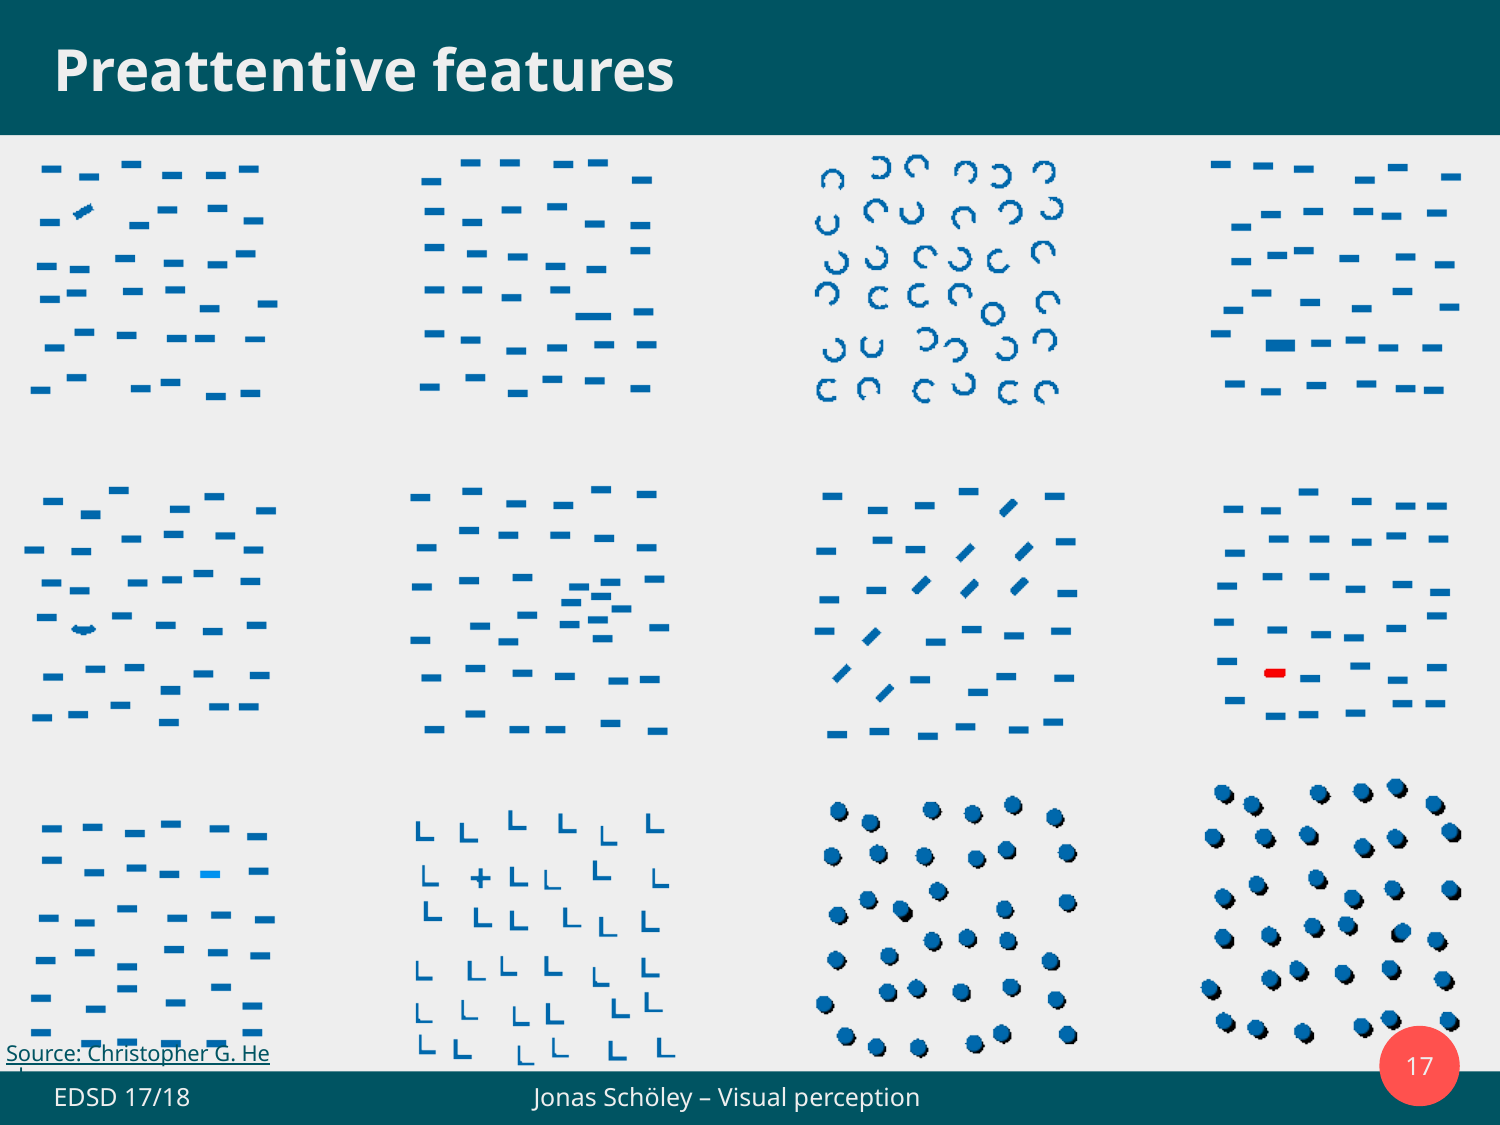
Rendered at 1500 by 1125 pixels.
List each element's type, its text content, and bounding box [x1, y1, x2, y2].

picture [401, 472, 676, 748]
title Preattentive features [53, 0, 1447, 141]
picture [17, 797, 291, 1030]
picture [1200, 468, 1474, 744]
picture [401, 142, 676, 418]
text_box Source: Christopher G. Healey [0, 1030, 291, 1104]
picture [810, 477, 1084, 753]
picture [15, 468, 289, 744]
picture [15, 142, 289, 418]
picture [810, 791, 1084, 1066]
picture [405, 804, 679, 1081]
picture [1194, 774, 1468, 1048]
picture [804, 142, 1078, 418]
picture [1200, 142, 1474, 418]
